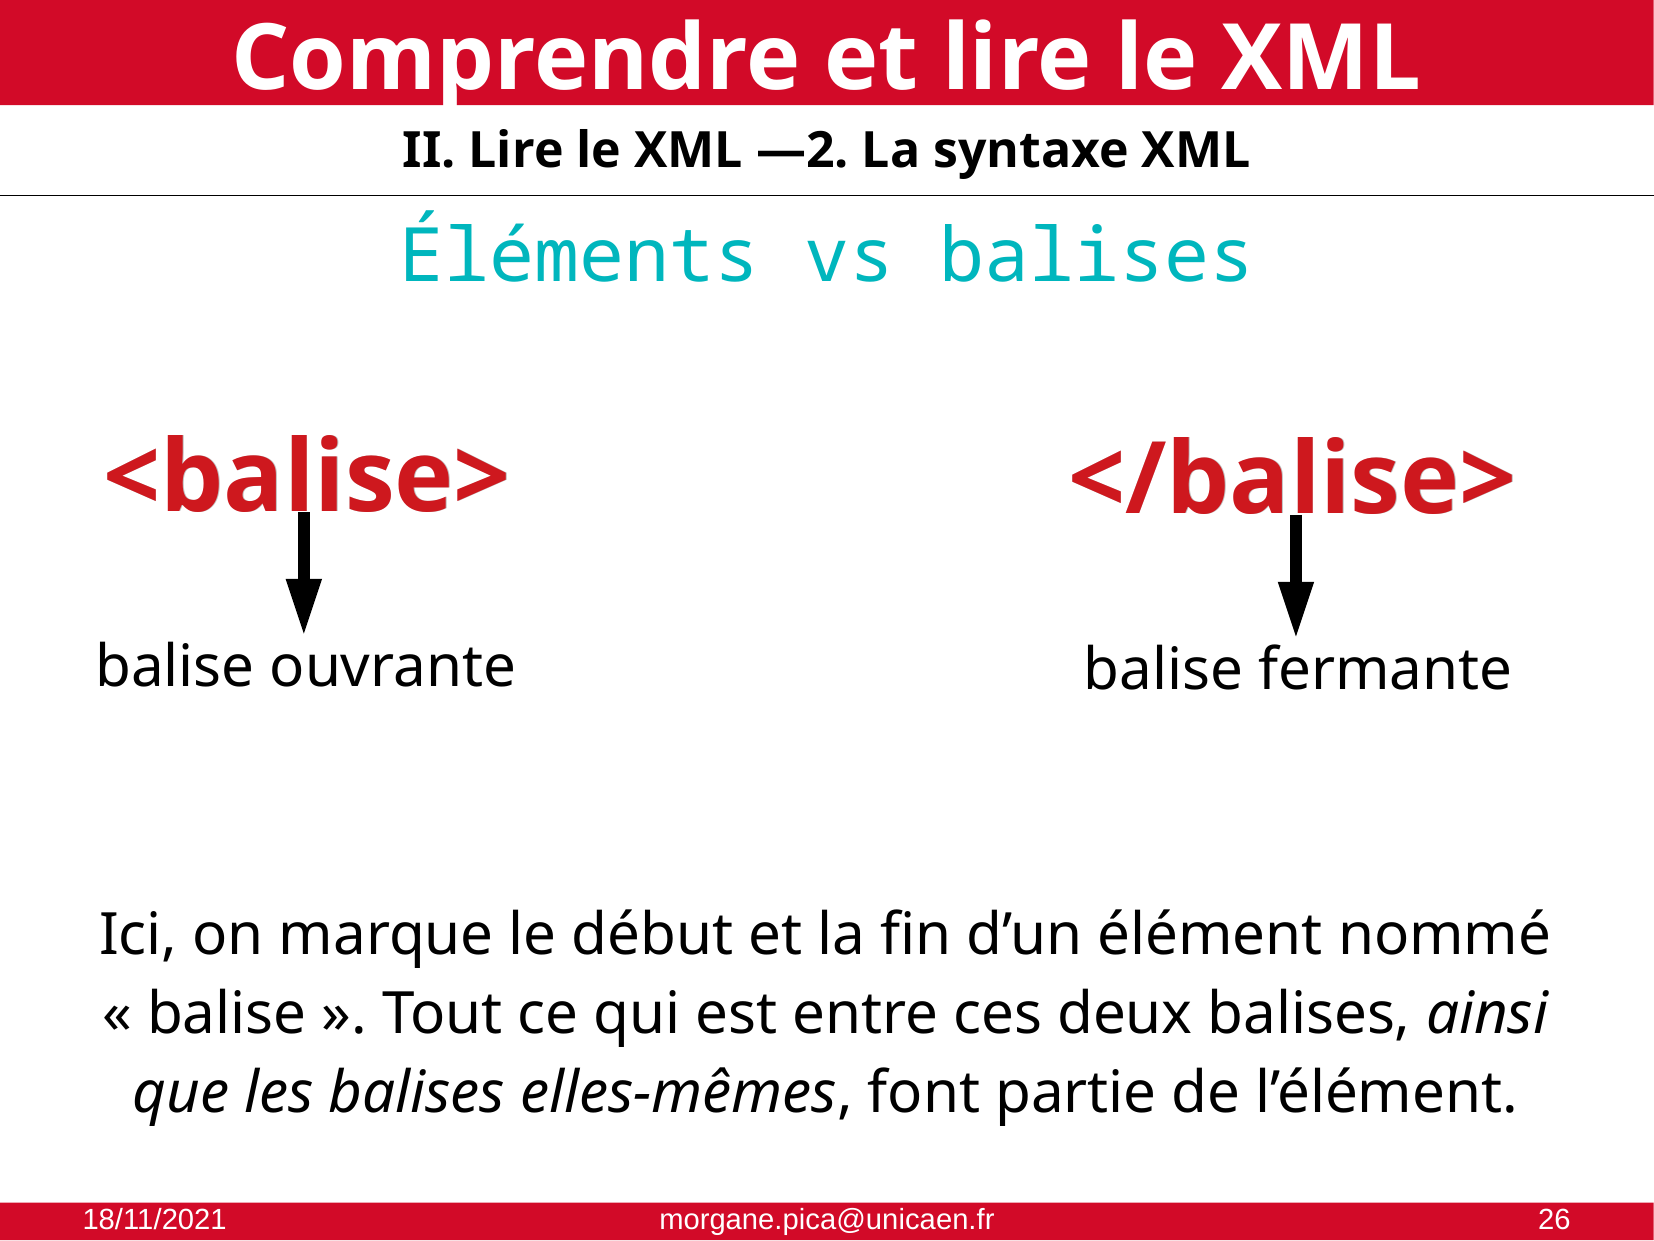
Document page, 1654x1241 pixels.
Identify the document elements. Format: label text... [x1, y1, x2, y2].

text_box balise ouvrante [57, 616, 554, 721]
text_box Ici, on marque le début et la fin d’un élément nommé « balise ». Tout ce qui est entre ces deux balises, ainsi que les balises elles-mêmes, font partie de l’élément. [38, 884, 1612, 1121]
text_box <balise> [80, 396, 534, 524]
text_box Éléments vs balises [161, 193, 1493, 284]
title Comprendre et lire le XML [0, 0, 1654, 106]
text_box </balise> [1050, 398, 1536, 530]
title II. Lire le XML —2. La syntaxe XML [0, 106, 1654, 191]
text_box balise fermante [1049, 619, 1546, 724]
